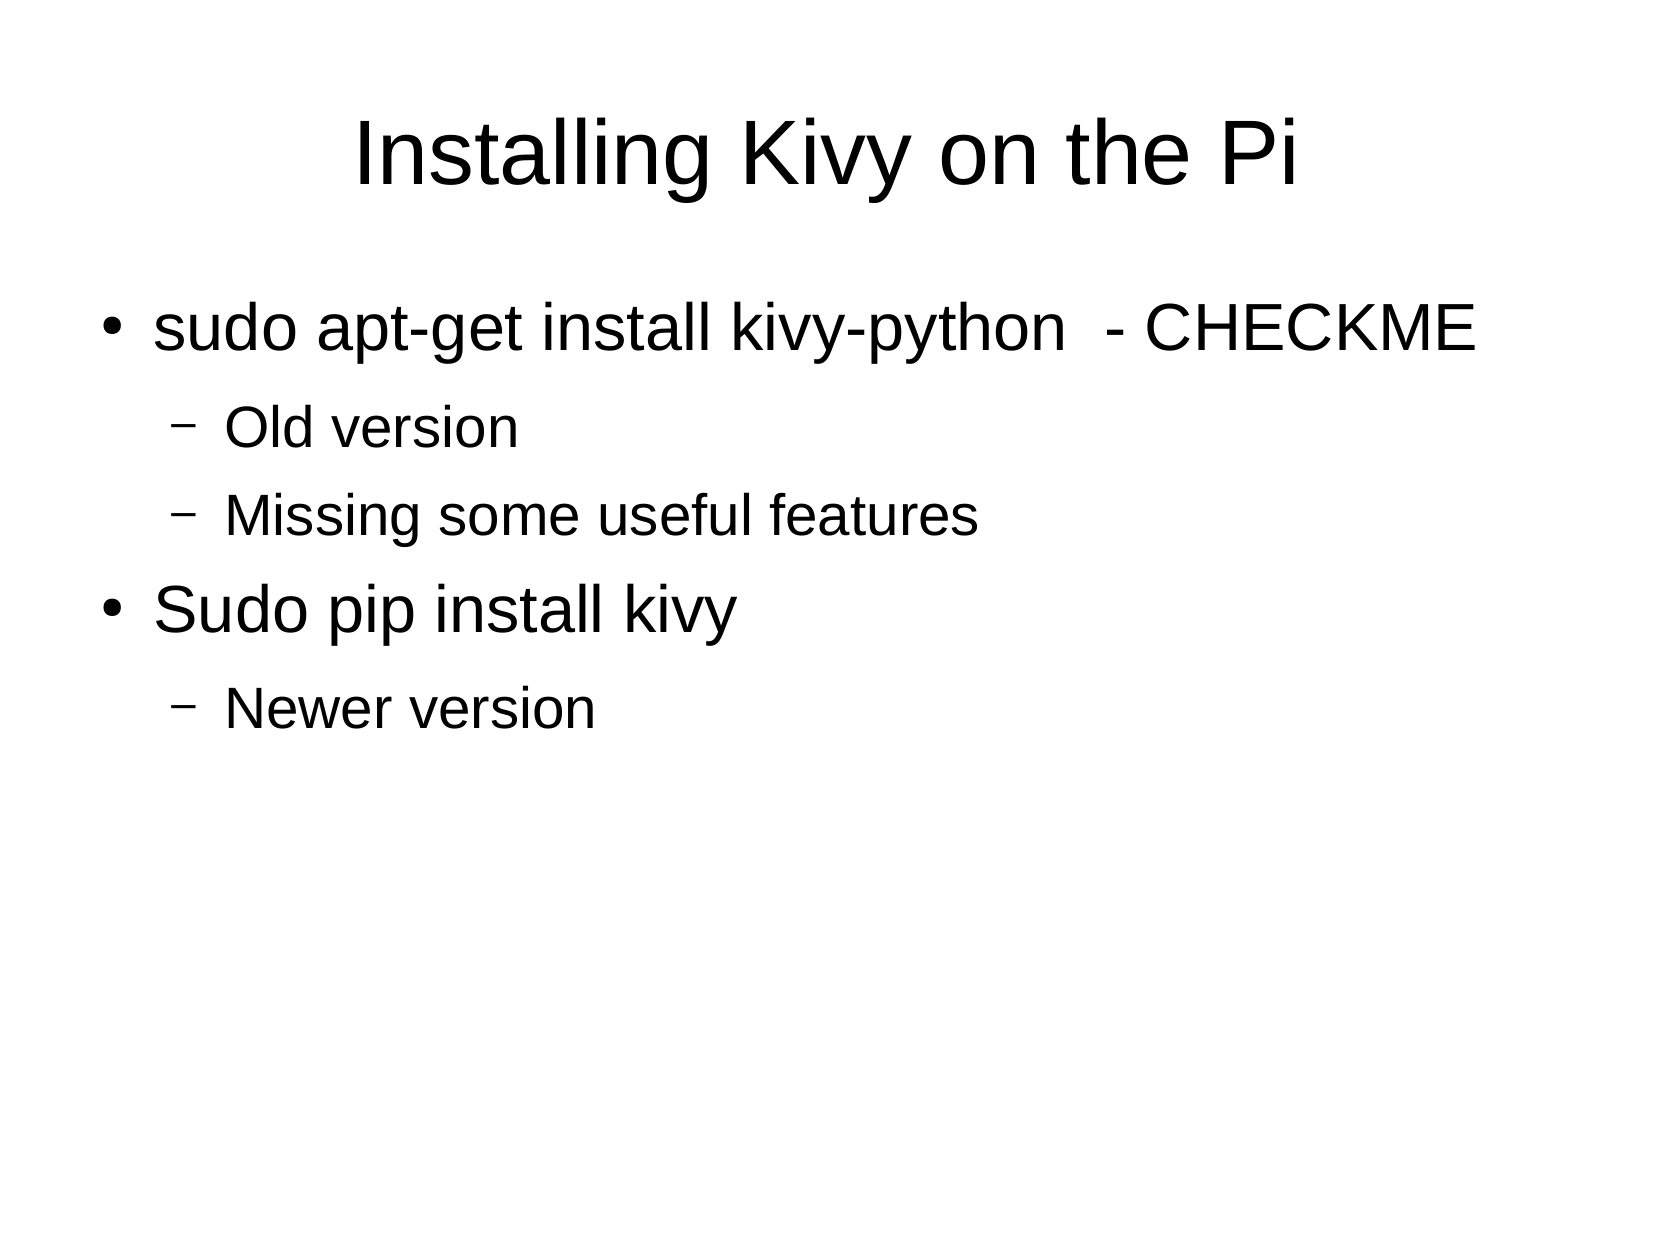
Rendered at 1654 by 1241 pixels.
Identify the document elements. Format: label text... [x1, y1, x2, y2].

title Installing Kivy on the Pi [82, 49, 1571, 257]
list sudo apt-get install kivy-python - CHECKME Old version Missing some useful features Sudo pip install kivy Newer version [82, 290, 1571, 1010]
